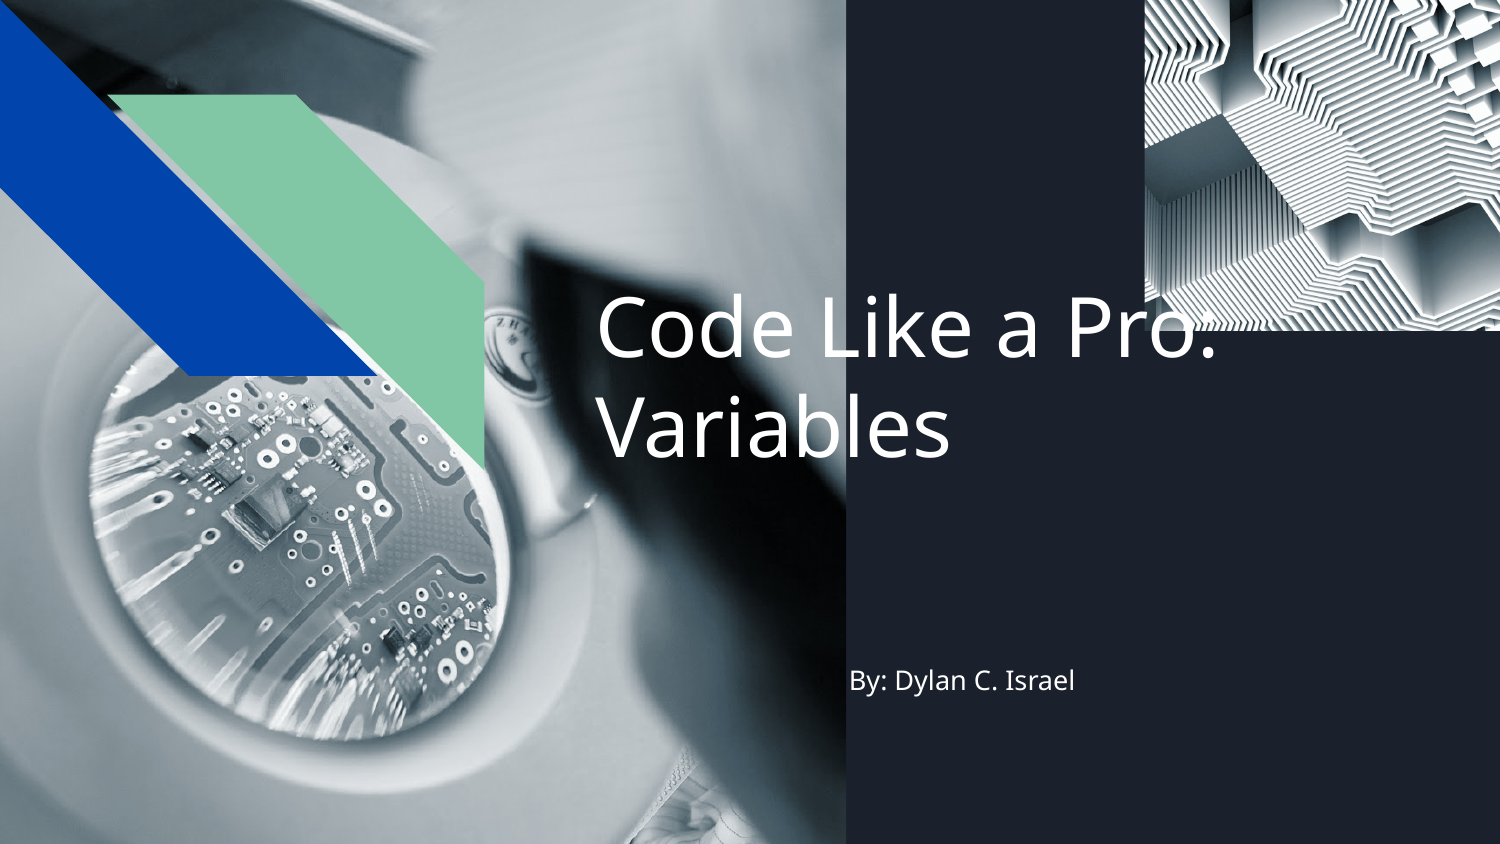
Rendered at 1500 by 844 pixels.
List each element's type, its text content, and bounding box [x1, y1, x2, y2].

title Code Like a Pro: Variables [580, 258, 1404, 518]
picture [10, 0, 438, 197]
picture [1365, 0, 1500, 189]
subtitle By: Dylan C. Israel [833, 643, 1404, 780]
